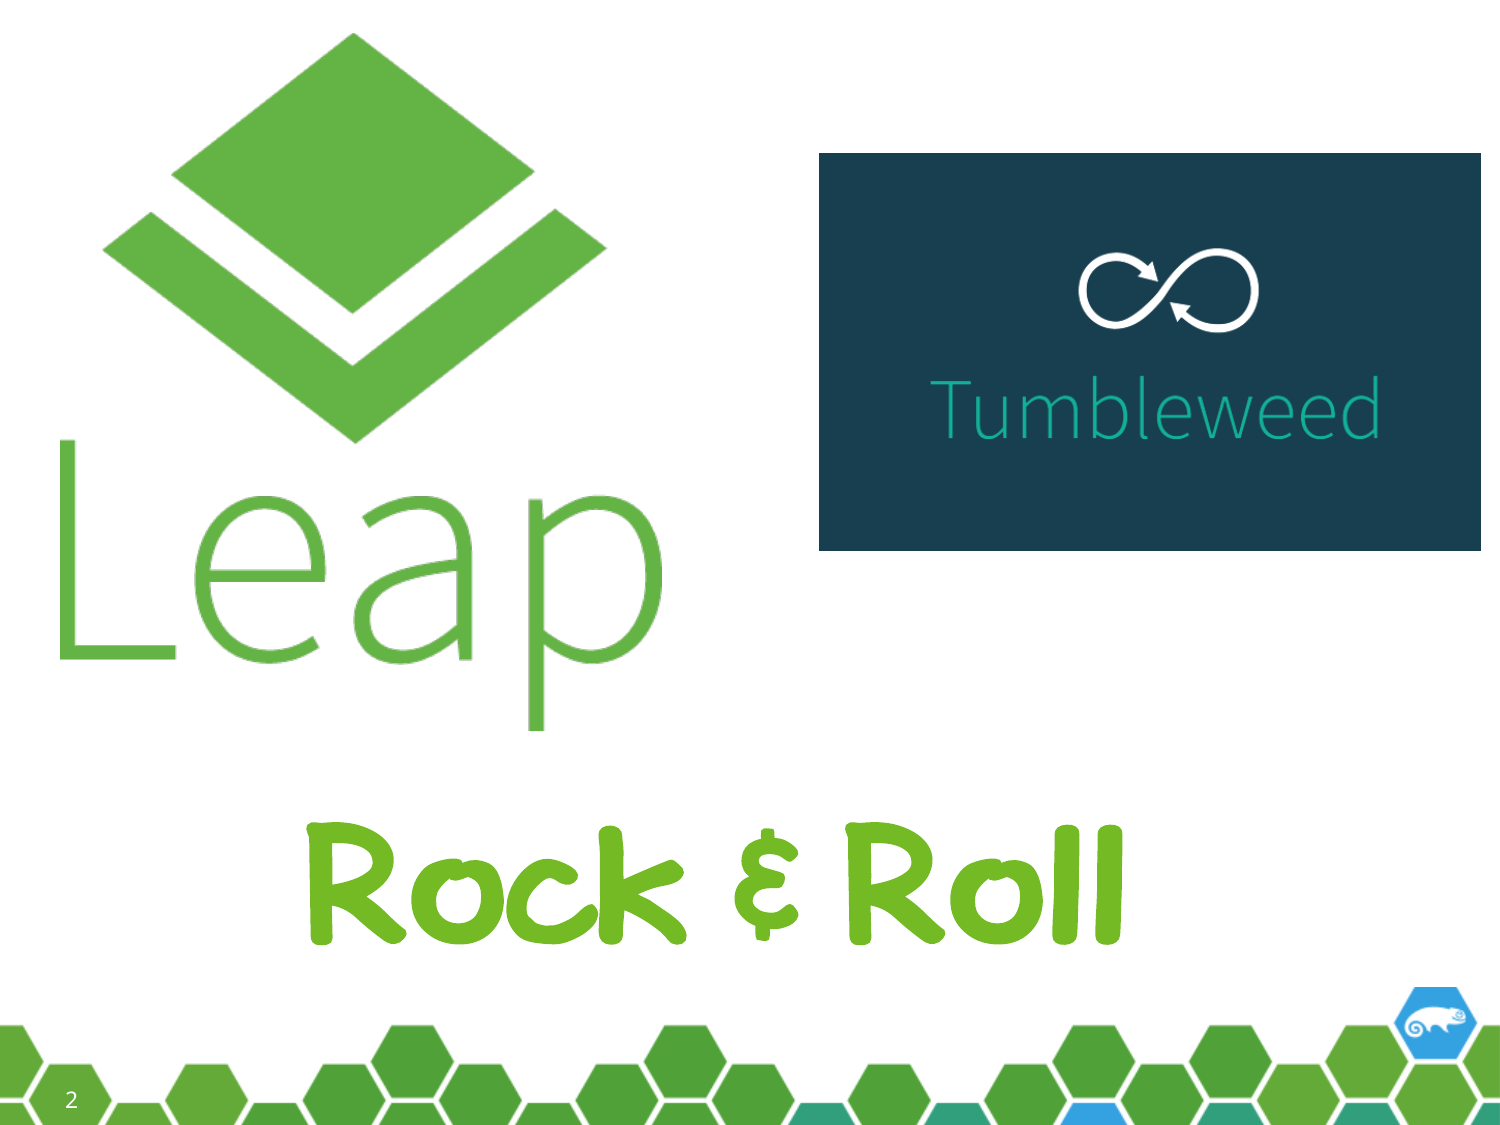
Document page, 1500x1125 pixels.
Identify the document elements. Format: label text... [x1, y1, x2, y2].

picture [60, 33, 662, 746]
picture [819, 153, 1481, 551]
text_box Rock & Roll [182, 815, 1252, 1125]
picture [0, 987, 182, 1125]
picture [1252, 987, 1500, 1125]
